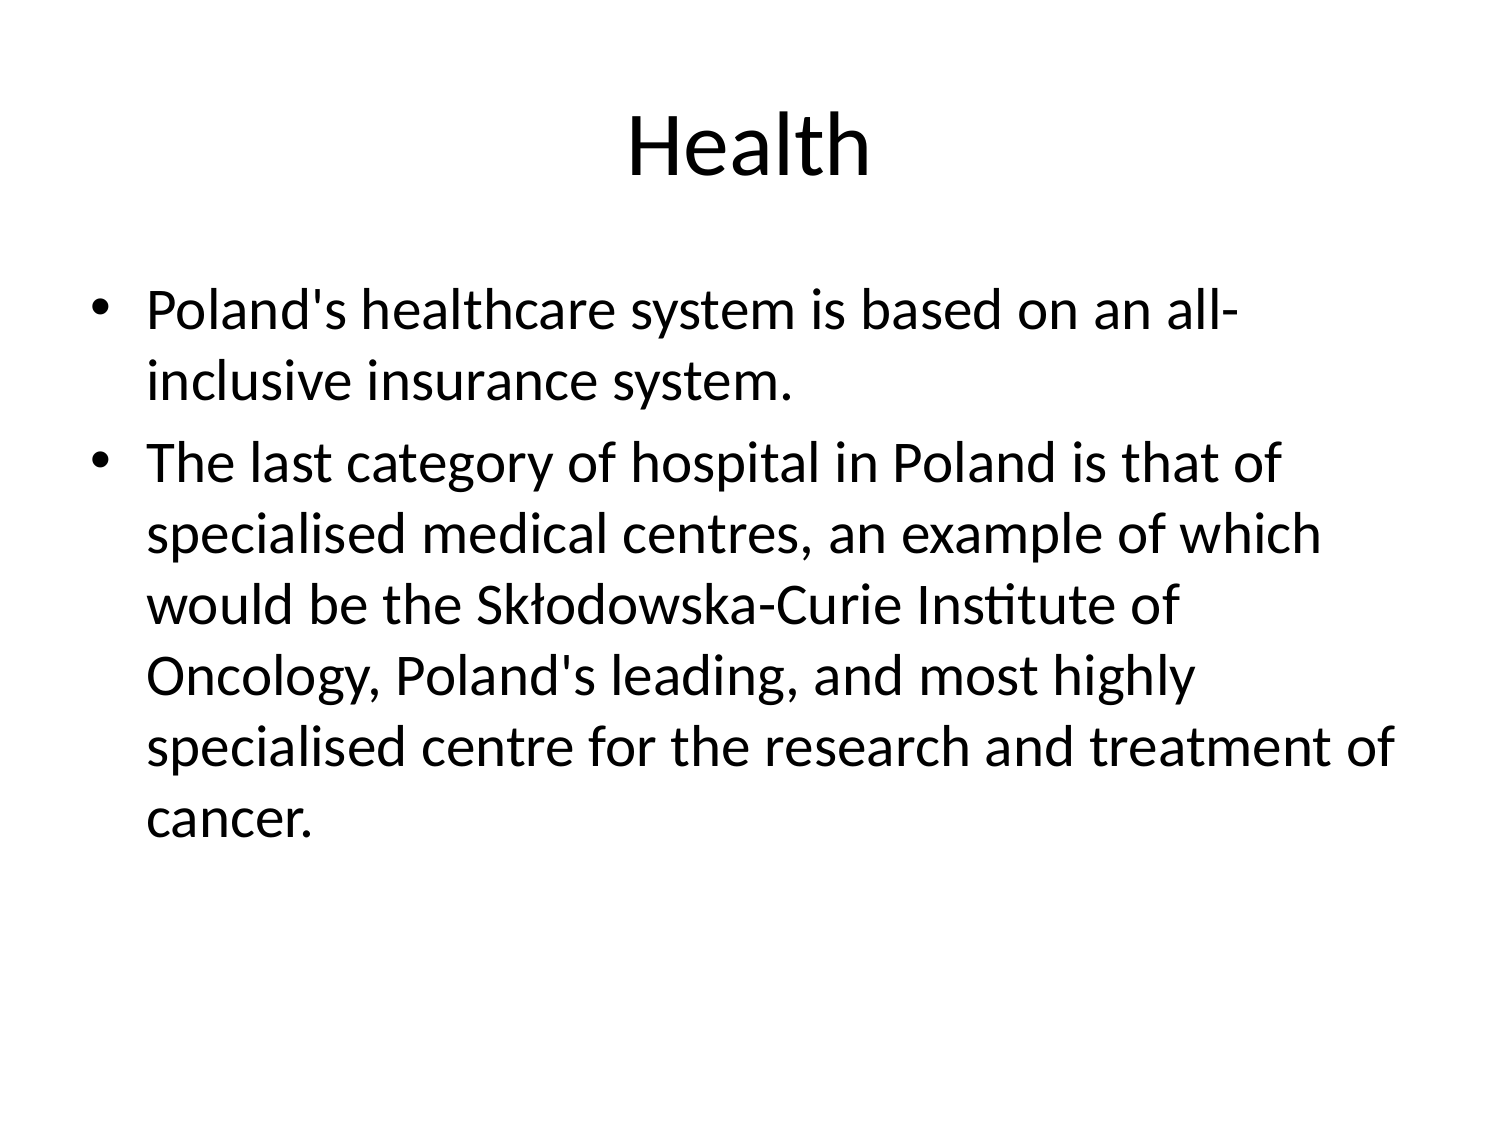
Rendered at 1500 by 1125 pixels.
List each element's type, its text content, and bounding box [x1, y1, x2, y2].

title Health [75, 45, 1425, 233]
list Poland's healthcare system is based on an all-inclusive insurance system. The last category of hospital in Poland is that of specialised medical centres, an example of which would be the Skłodowska-Curie Institute of Oncology, Poland's leading, and most highly specialised centre for the research and treatment of cancer. [75, 262, 1425, 1005]
